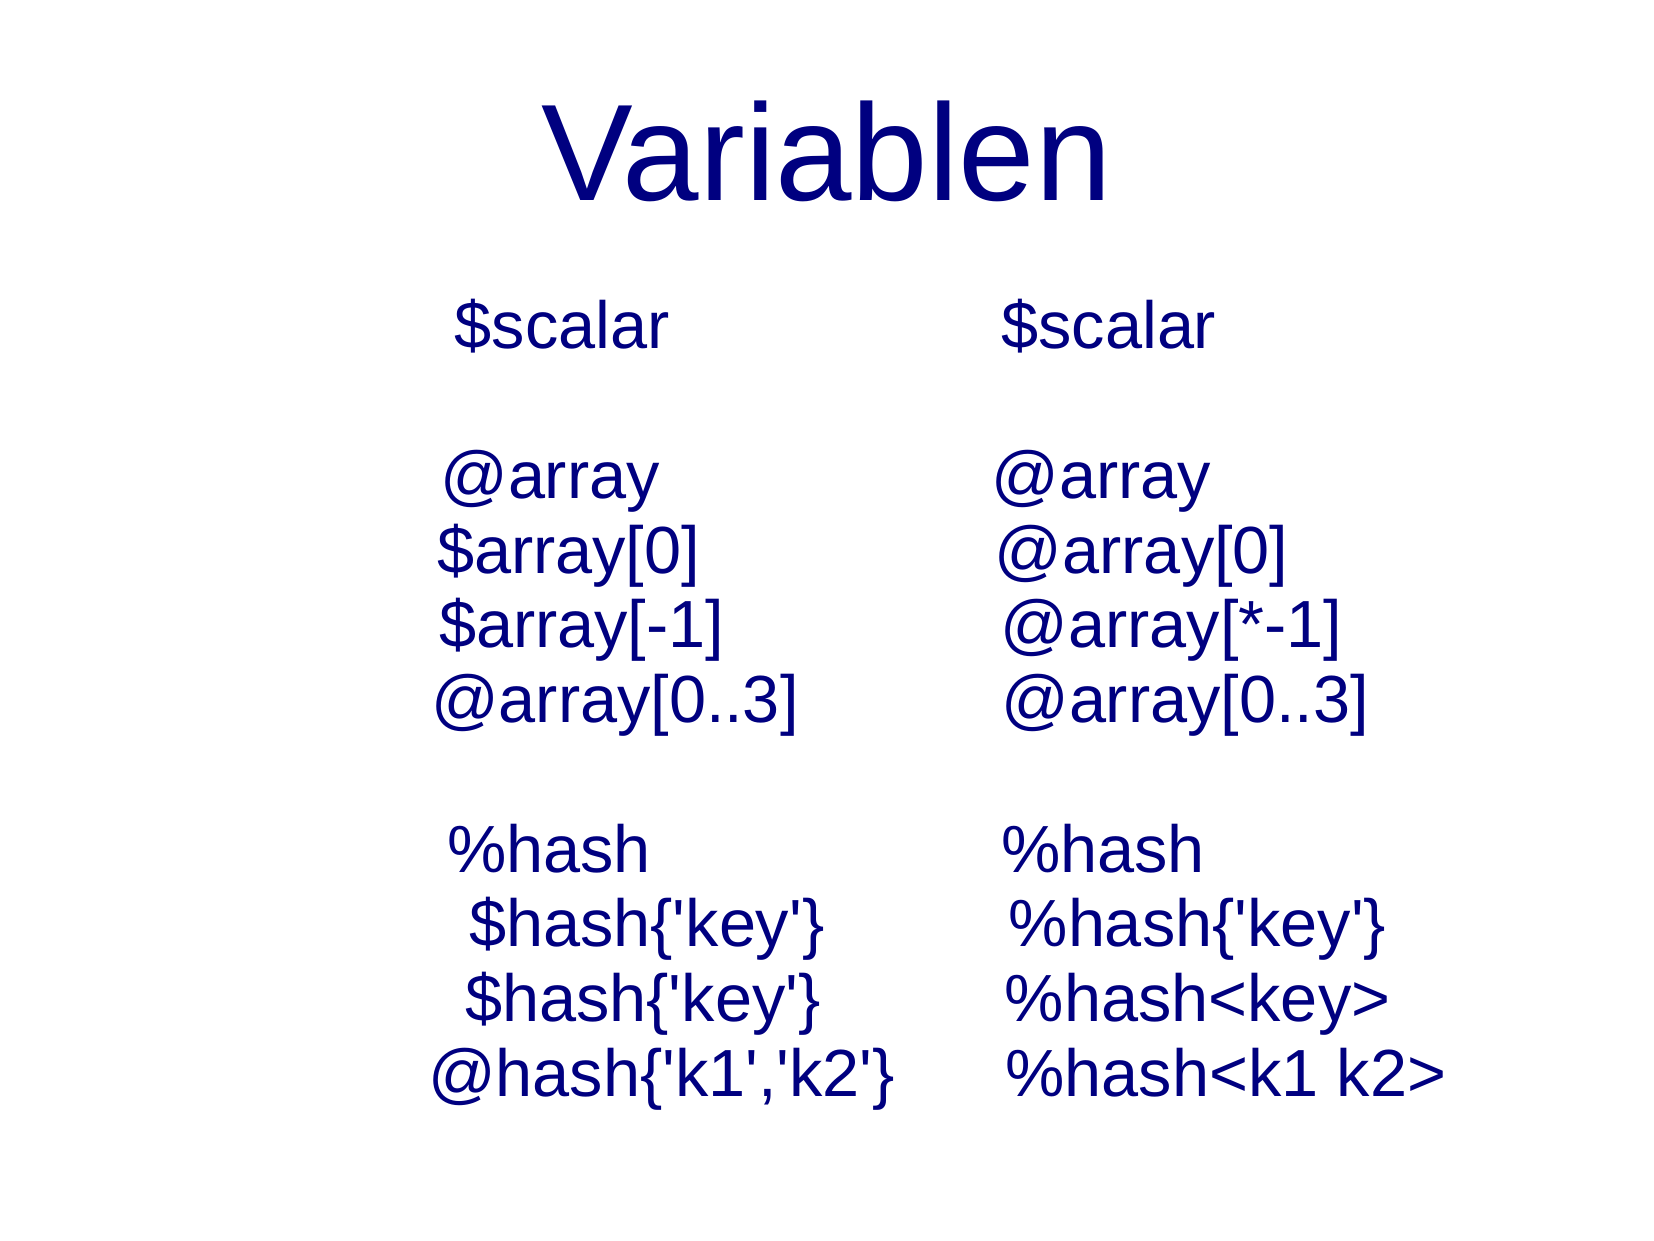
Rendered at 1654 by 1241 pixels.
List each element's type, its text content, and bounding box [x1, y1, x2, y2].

subtitle $scalar $scalar @array @array $array[0] @array[0] $array[-1] @array[*-1] @array[0..3] @array[0..3] %hash %hash $hash{'key'} %hash{'key'} $hash{'key'} %hash<key> @hash{'k1','k2'} %hash<k1 k2> [82, 288, 1571, 1111]
title Variablen [82, 49, 1571, 257]
